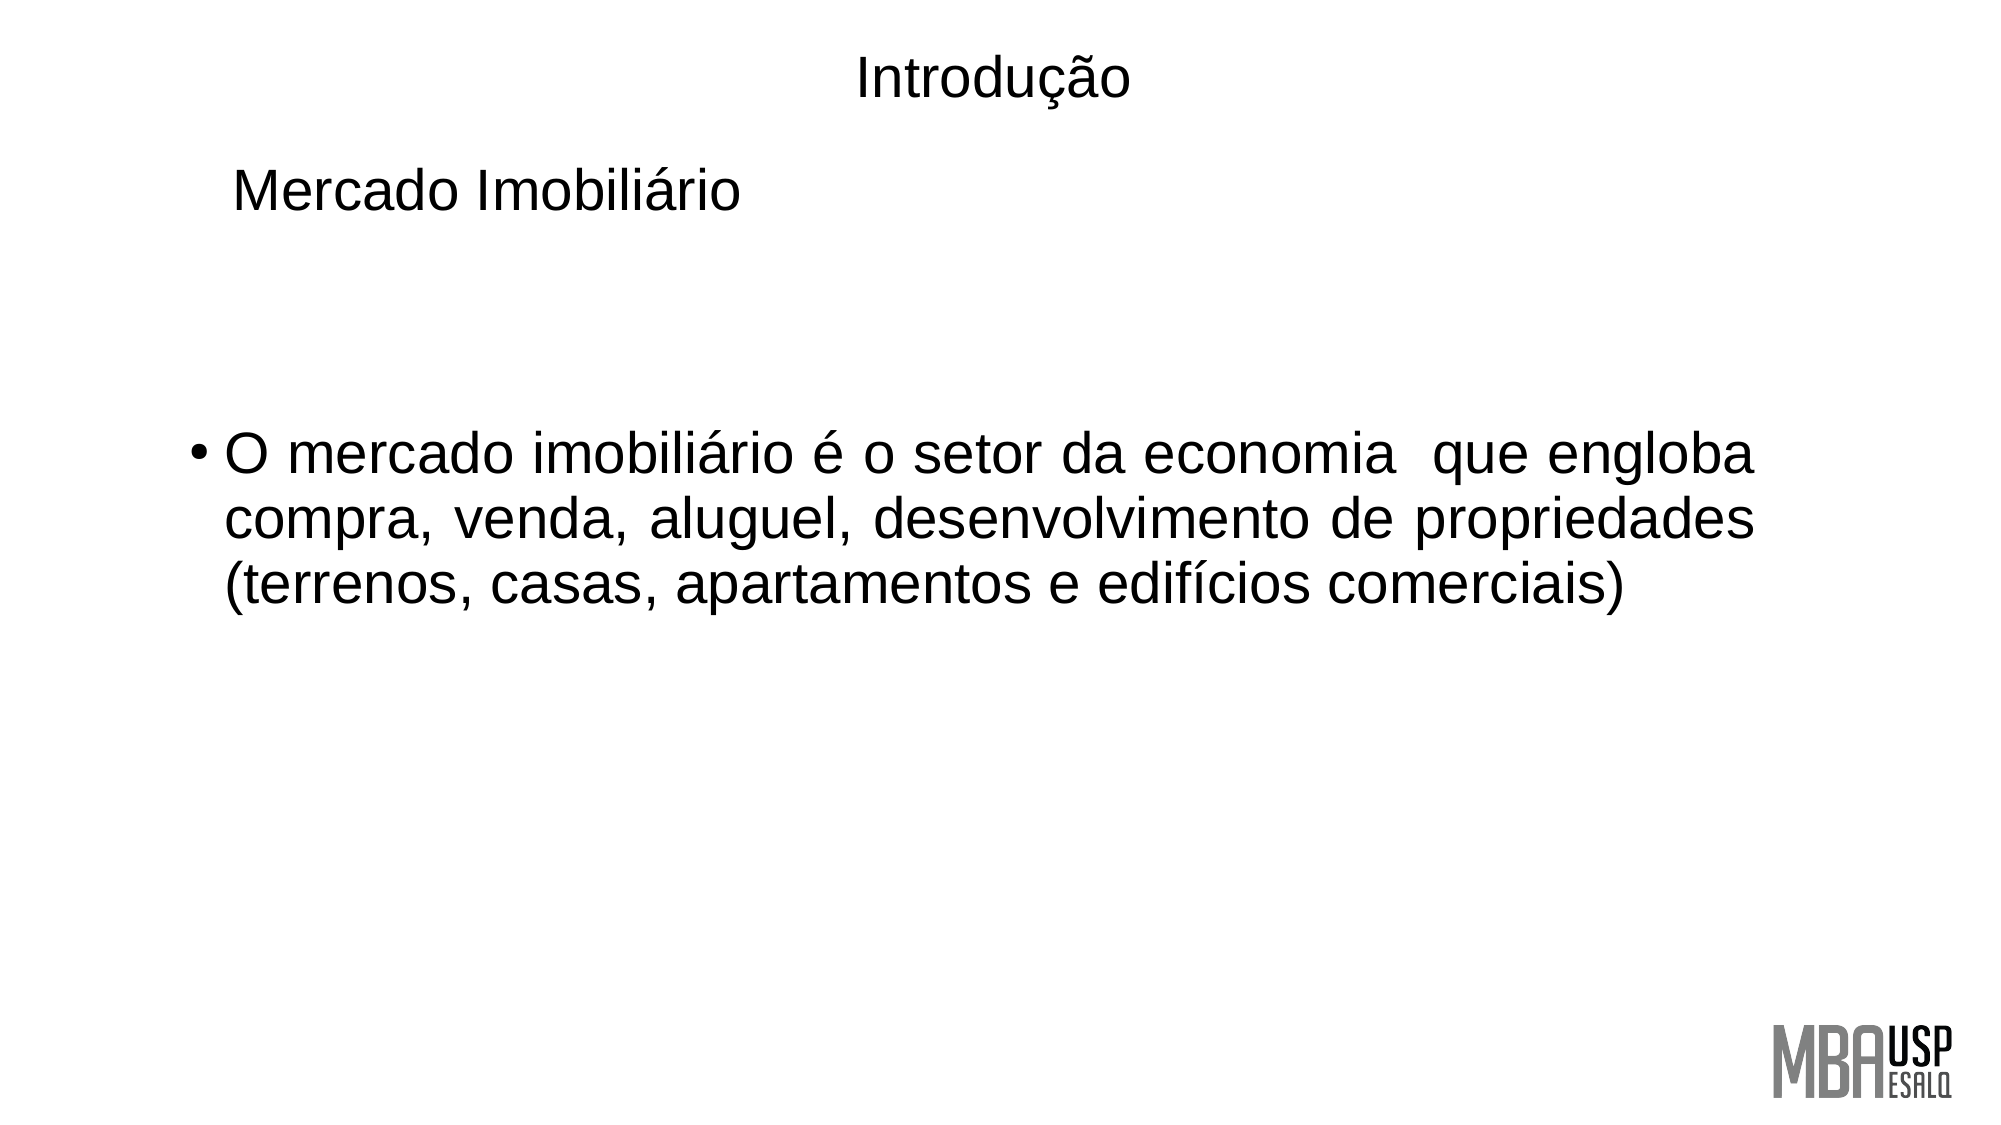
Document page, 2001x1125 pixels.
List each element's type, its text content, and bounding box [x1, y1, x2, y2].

text_box Mercado Imobiliário O mercado imobiliário é o setor da economia que engloba compra, venda, aluguel, desenvolvimento de propriedades (terrenos, casas, apartamentos e edifícios comerciais) [82, 150, 1951, 976]
text_box Introdução [37, 37, 1951, 118]
picture [1765, 1021, 1960, 1102]
